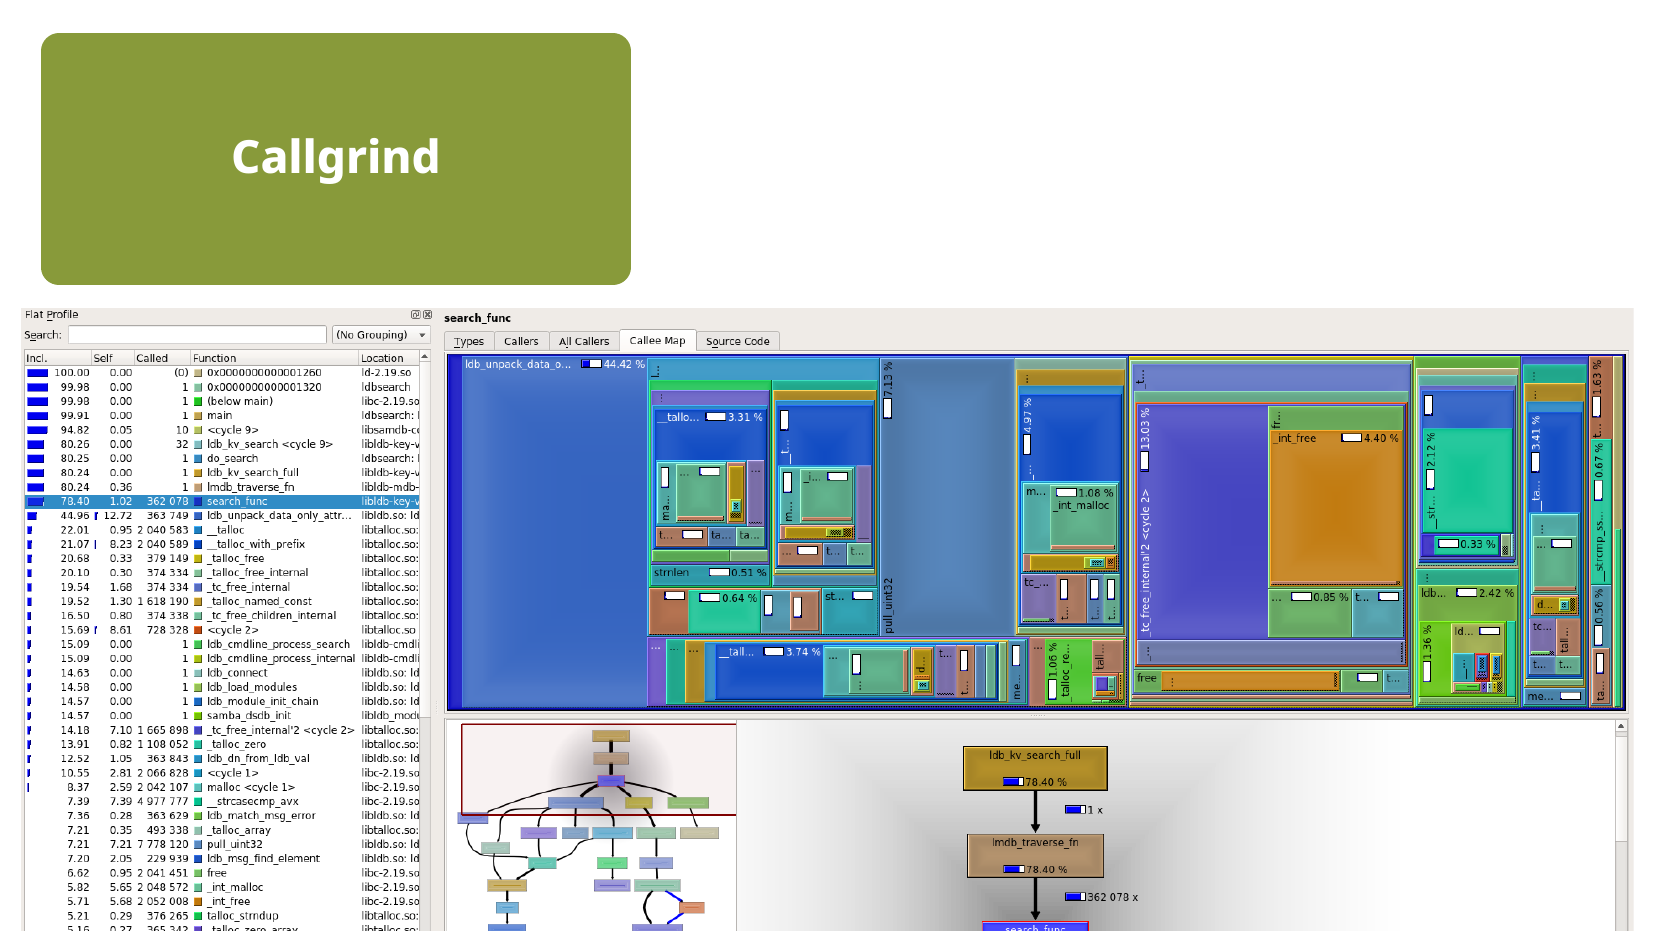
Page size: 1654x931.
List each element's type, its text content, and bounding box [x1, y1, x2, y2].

text_box [0, 0, 1654, 931]
text_box Callgrind [59, 50, 613, 268]
picture [21, 308, 1634, 931]
